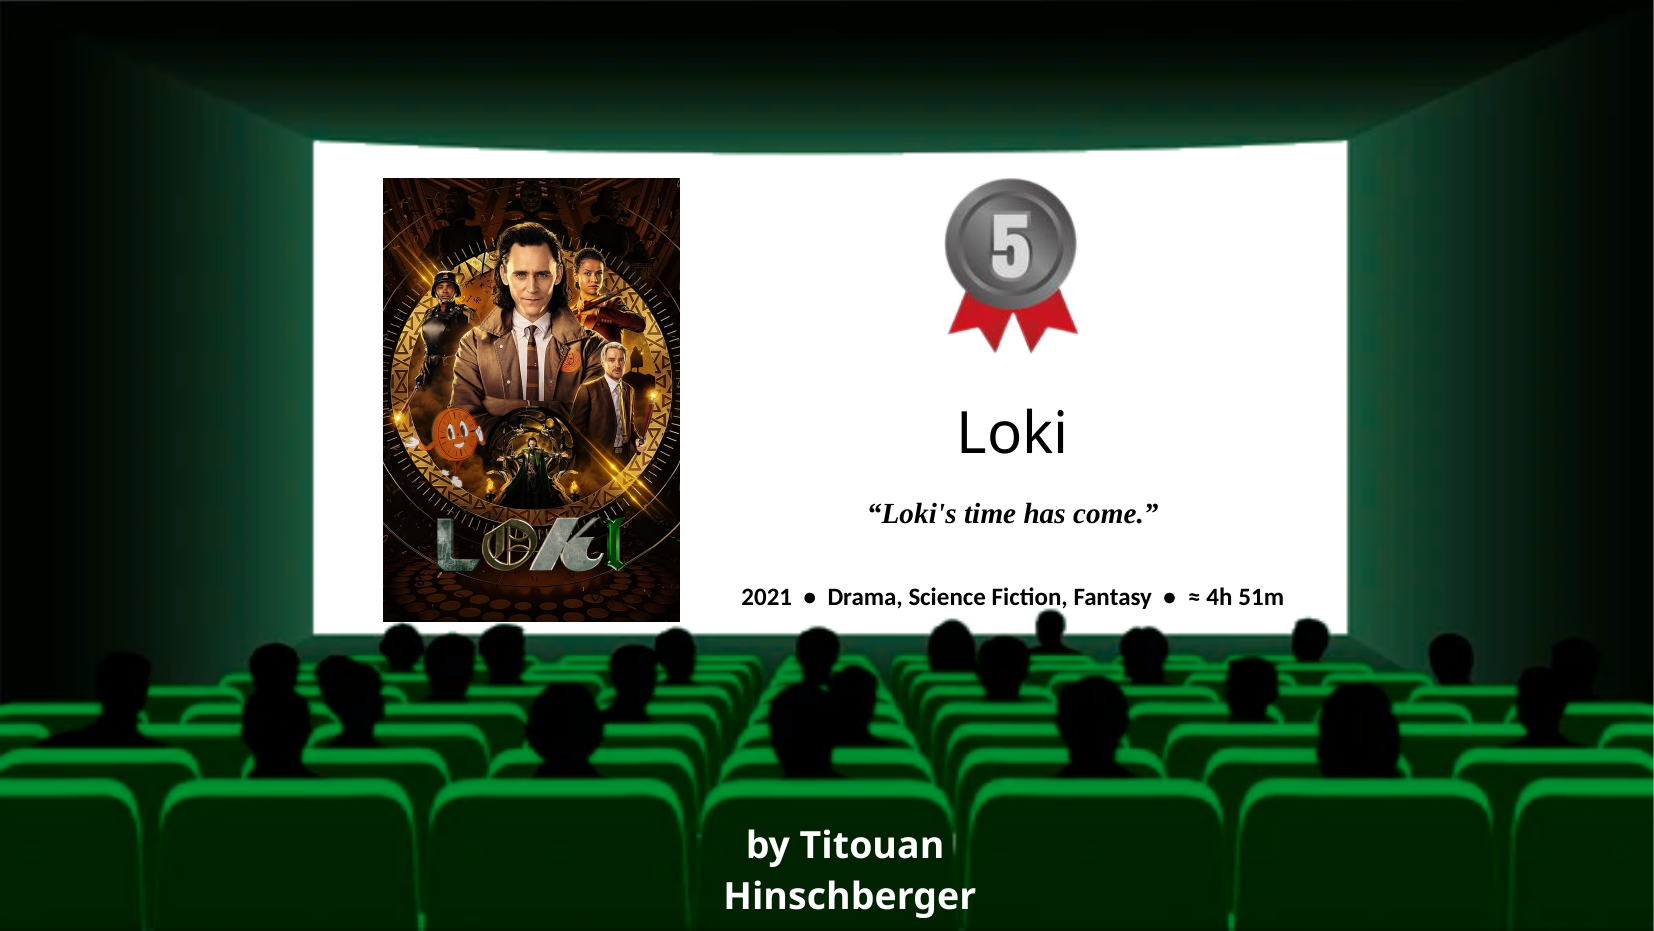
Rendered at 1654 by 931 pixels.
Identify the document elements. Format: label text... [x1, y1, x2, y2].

picture [0, 0, 1654, 931]
text_box “Loki's time has come.” [685, 490, 1341, 538]
text_box Loki [685, 384, 1341, 470]
text_box 2021 • Drama, Science Fiction, Fantasy • ≈ 4h 51m [680, 578, 1347, 619]
